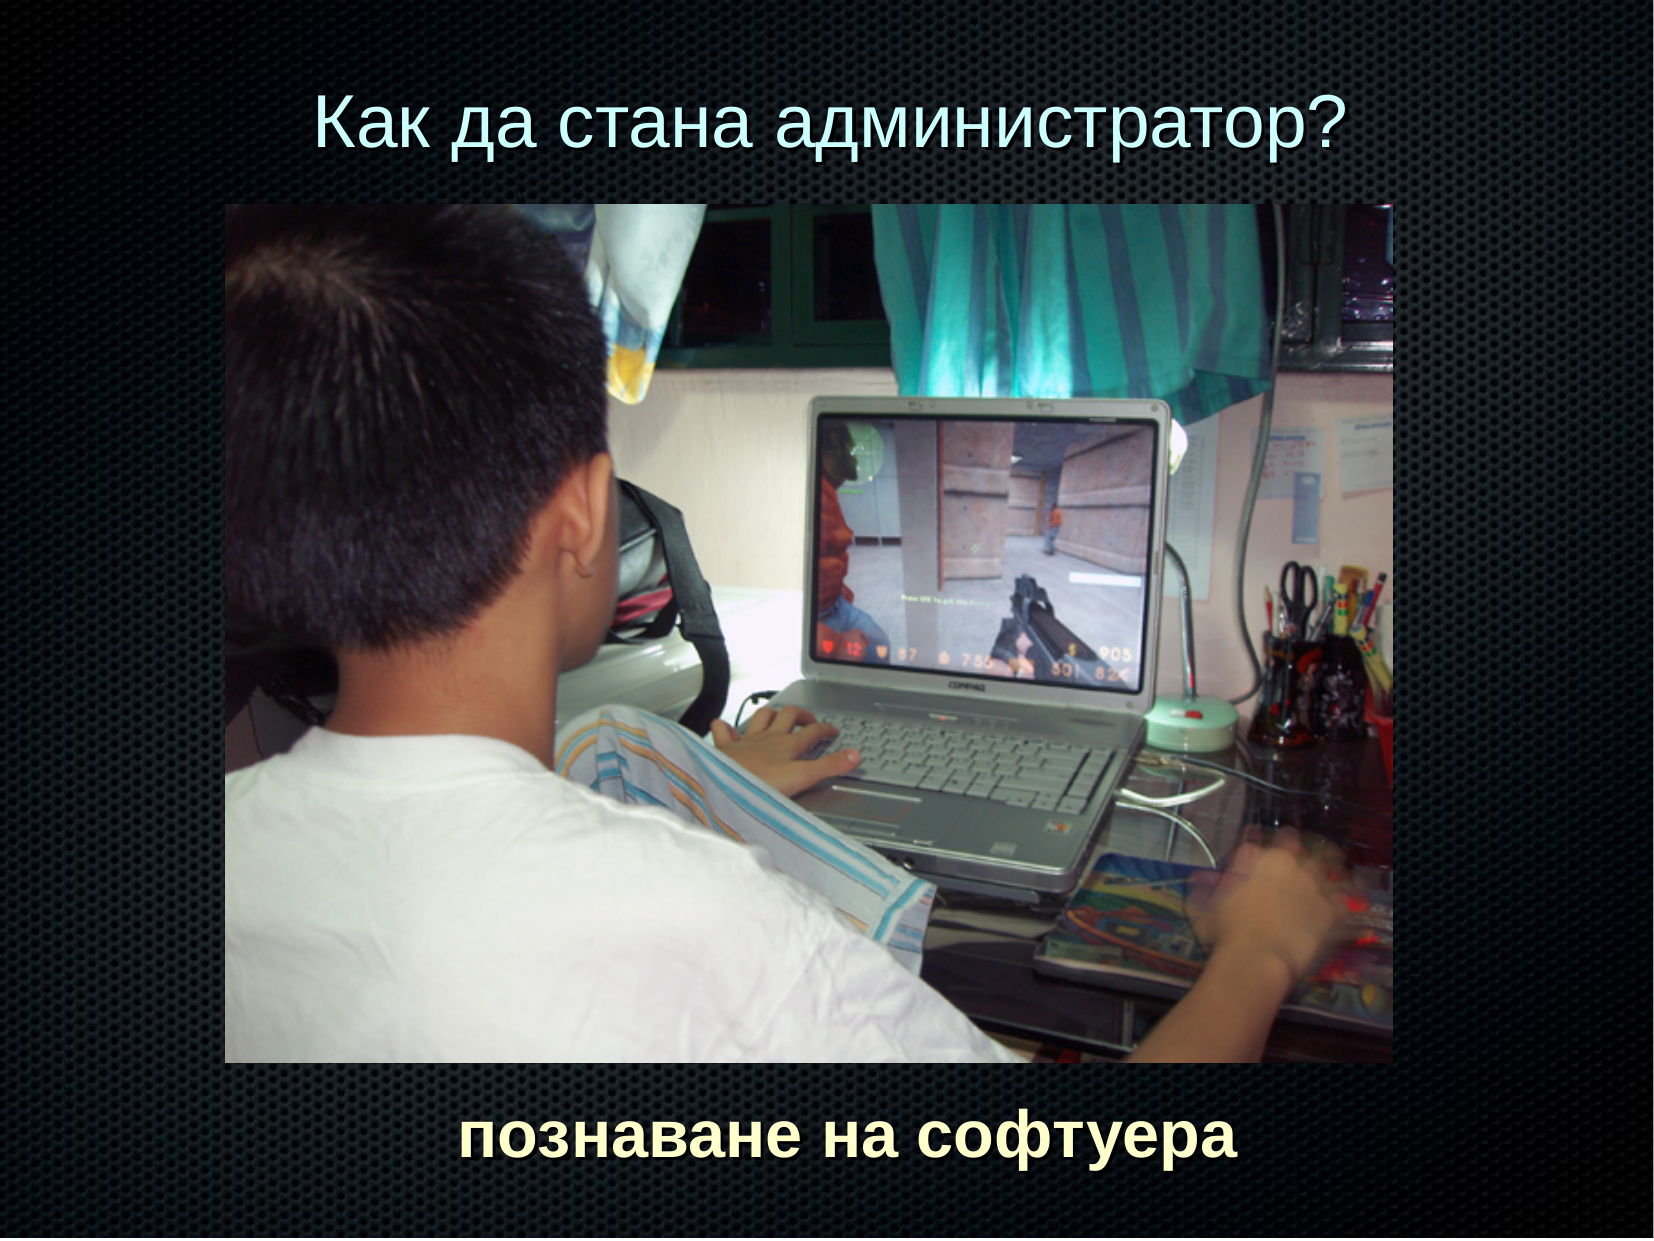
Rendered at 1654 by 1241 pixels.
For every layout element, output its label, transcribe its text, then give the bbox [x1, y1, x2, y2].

title Как да стана администратор? [86, 25, 1576, 218]
list познаване на софтуера [82, 262, 1571, 1172]
picture [0, 0, 1654, 1238]
